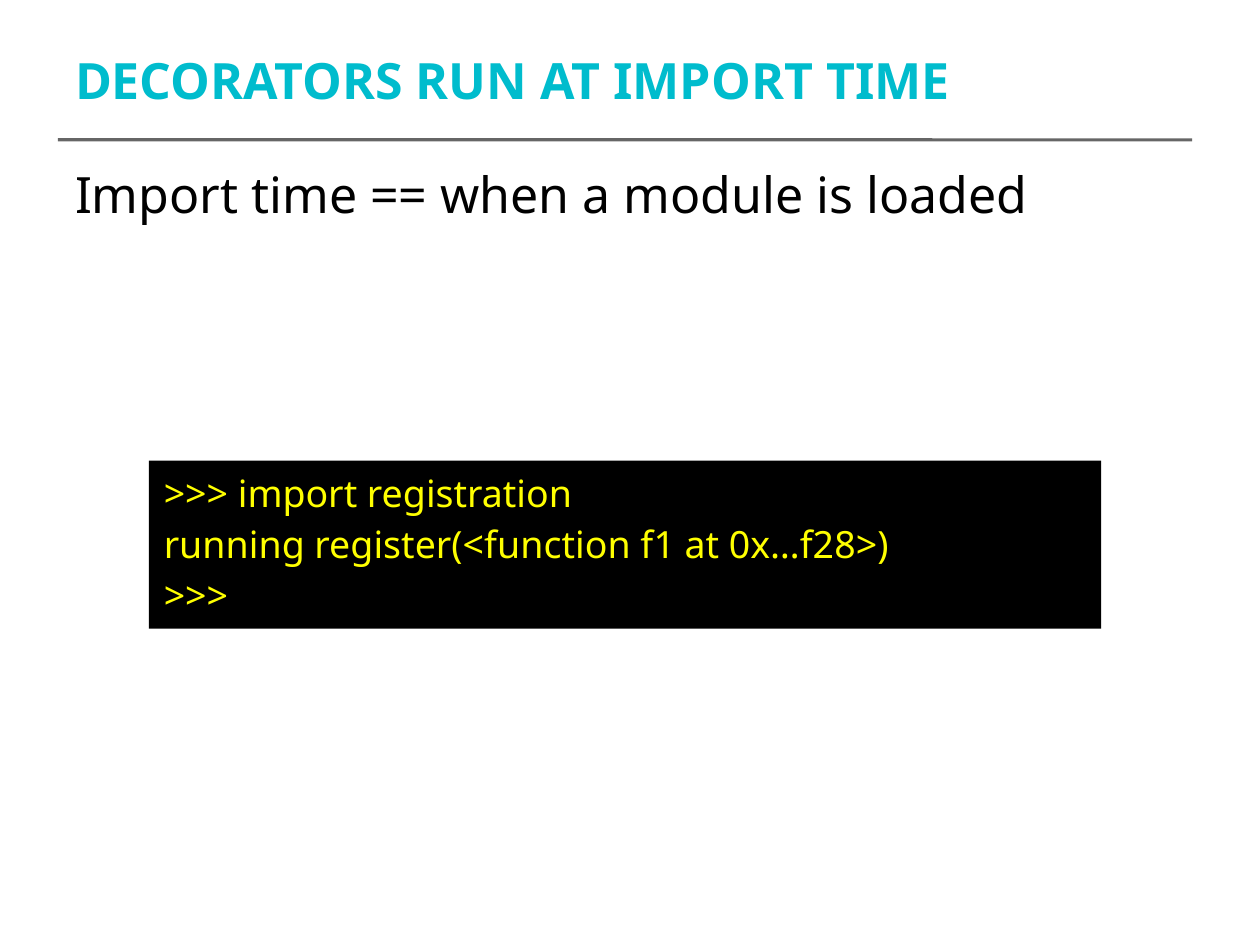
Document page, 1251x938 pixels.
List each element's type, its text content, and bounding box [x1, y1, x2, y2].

list Import time == when a module is loaded [62, 151, 1188, 831]
title DECORATORS RUN AT IMPORT TIME [62, 37, 1188, 122]
text_box >>> import registration running register(<function f1 at 0x…f28>) >>> [148, 460, 1102, 625]
